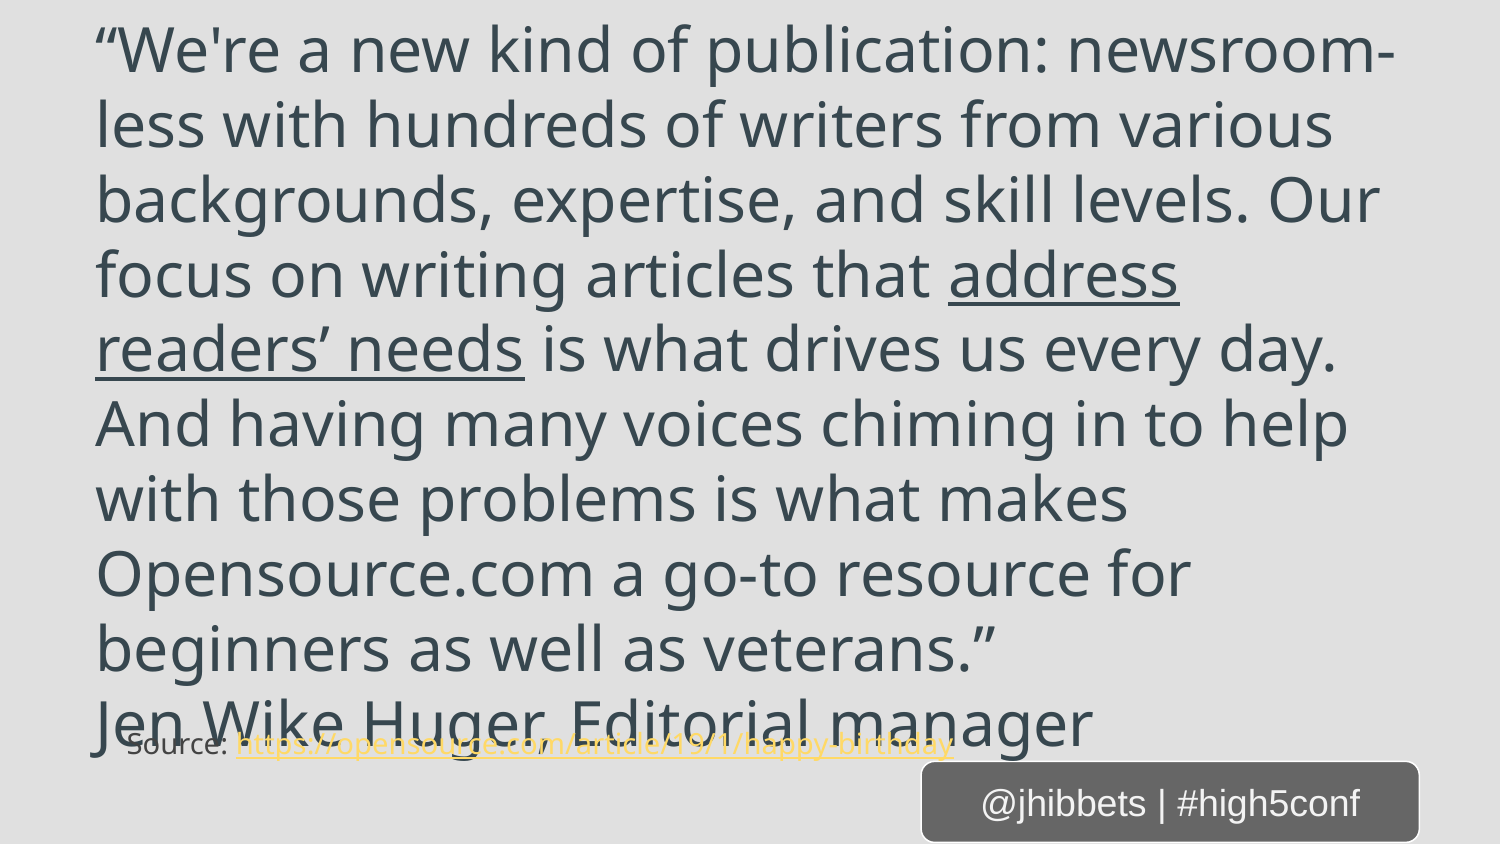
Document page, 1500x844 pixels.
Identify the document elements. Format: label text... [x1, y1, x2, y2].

title “We're a new kind of publication: newsroom-less with hundreds of writers from various backgrounds, expertise, and skill levels. Our focus on writing articles that address readers’ needs is what drives us every day. And having many voices chiming in to help with those problems is what makes Opensource.com a go-to resource for beginners as well as veterans.” Jen Wike Huger, Editorial manager [80, 86, 1442, 758]
text_box @jhibbets | #high5conf [921, 761, 1420, 843]
text_box Source: https://opensource.com/article/19/1/happy-birthday [111, 710, 1412, 758]
